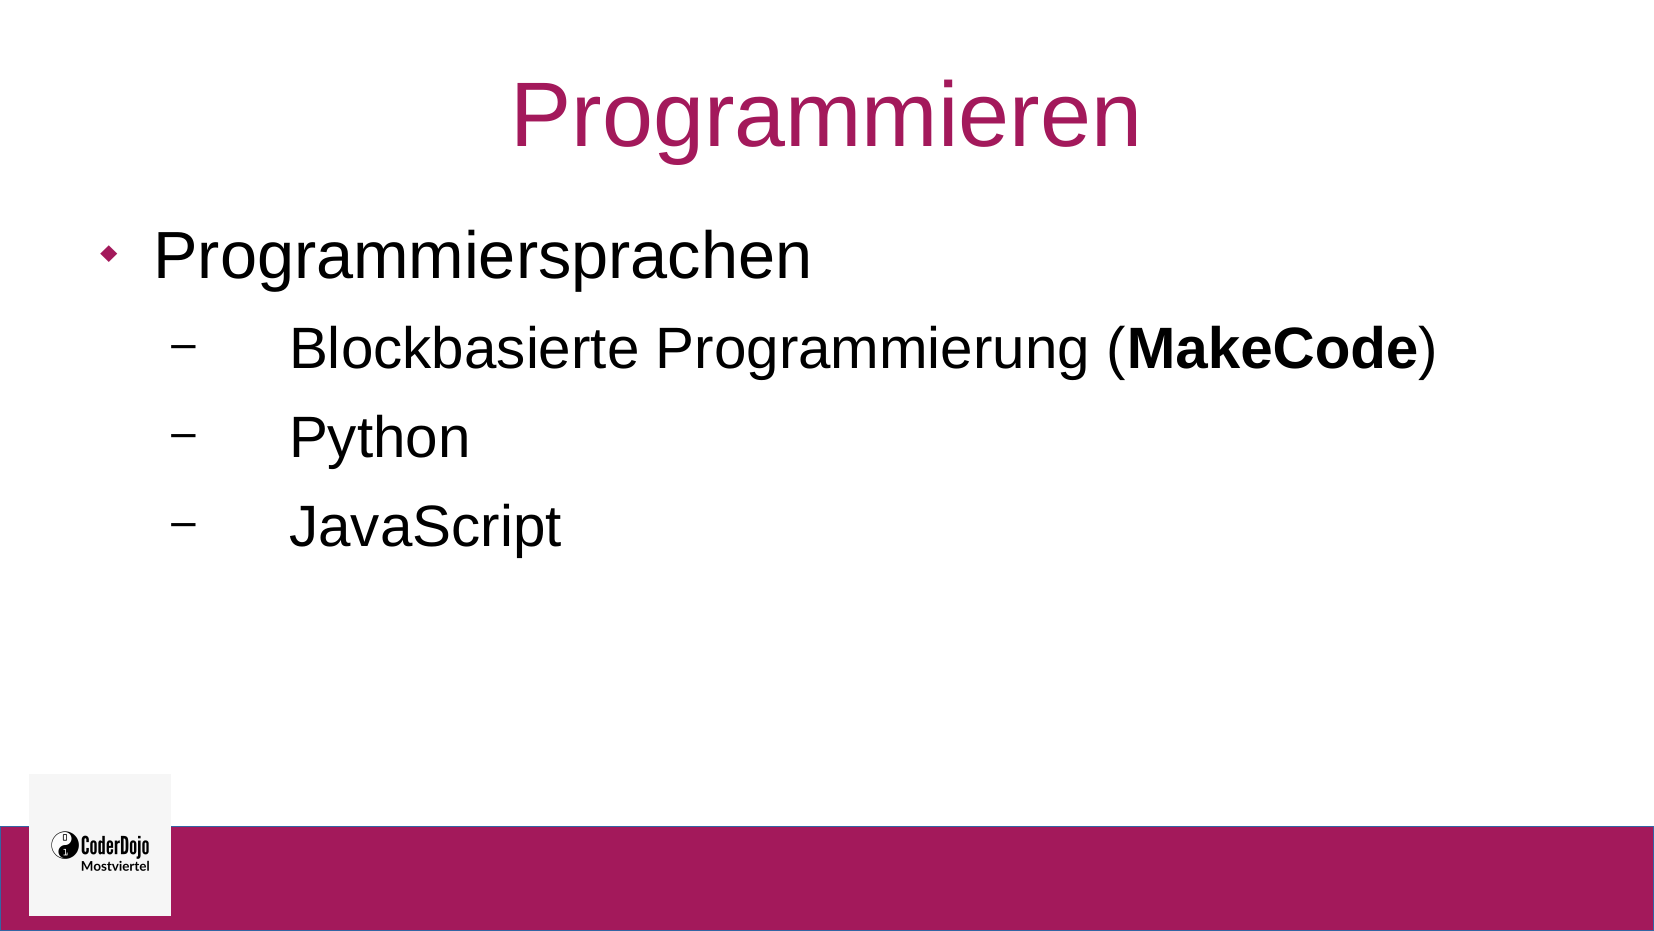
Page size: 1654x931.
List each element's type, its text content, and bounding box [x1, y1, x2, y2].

picture [29, 774, 171, 916]
title Programmieren [82, 37, 1571, 193]
list Programmiersprachen Blockbasierte Programmierung (MakeCode) Python JavaScript [82, 217, 1536, 758]
